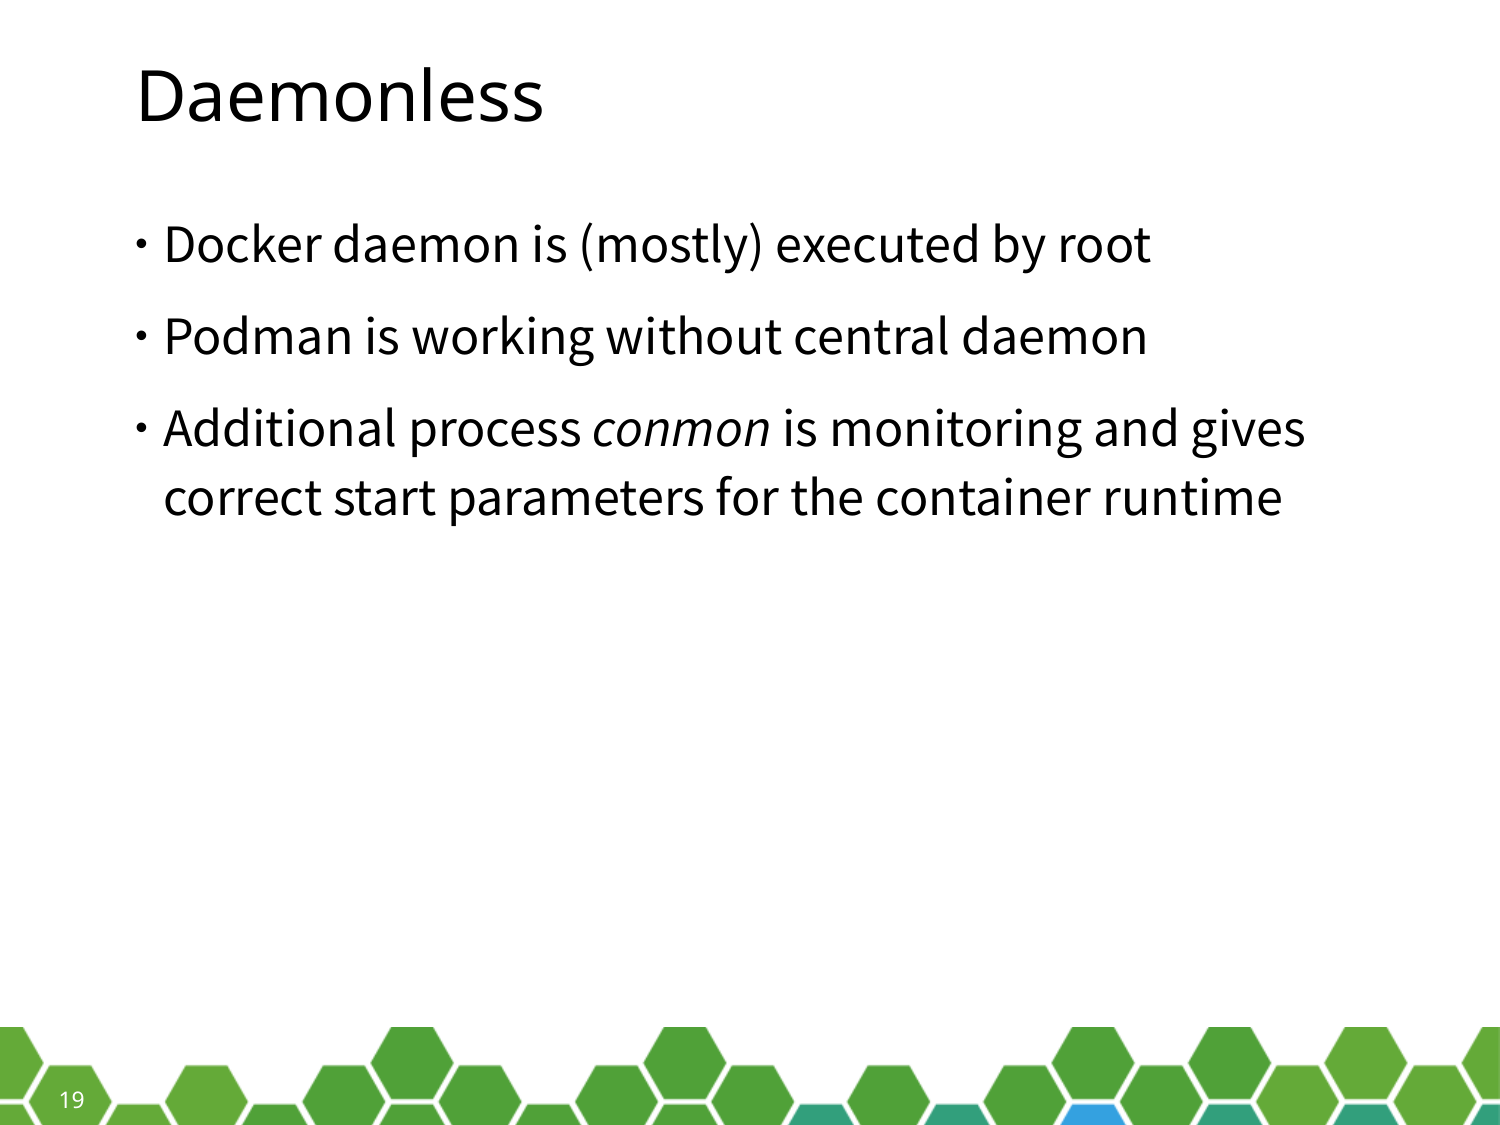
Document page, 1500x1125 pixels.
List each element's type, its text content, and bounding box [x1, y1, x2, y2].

picture [0, 1027, 1500, 1125]
list Docker daemon is (mostly) executed by root Podman is working without central daemon Additional process conmon is monitoring and gives correct start parameters for the container runtime [135, 208, 1372, 862]
title Daemonless [135, 12, 1372, 175]
